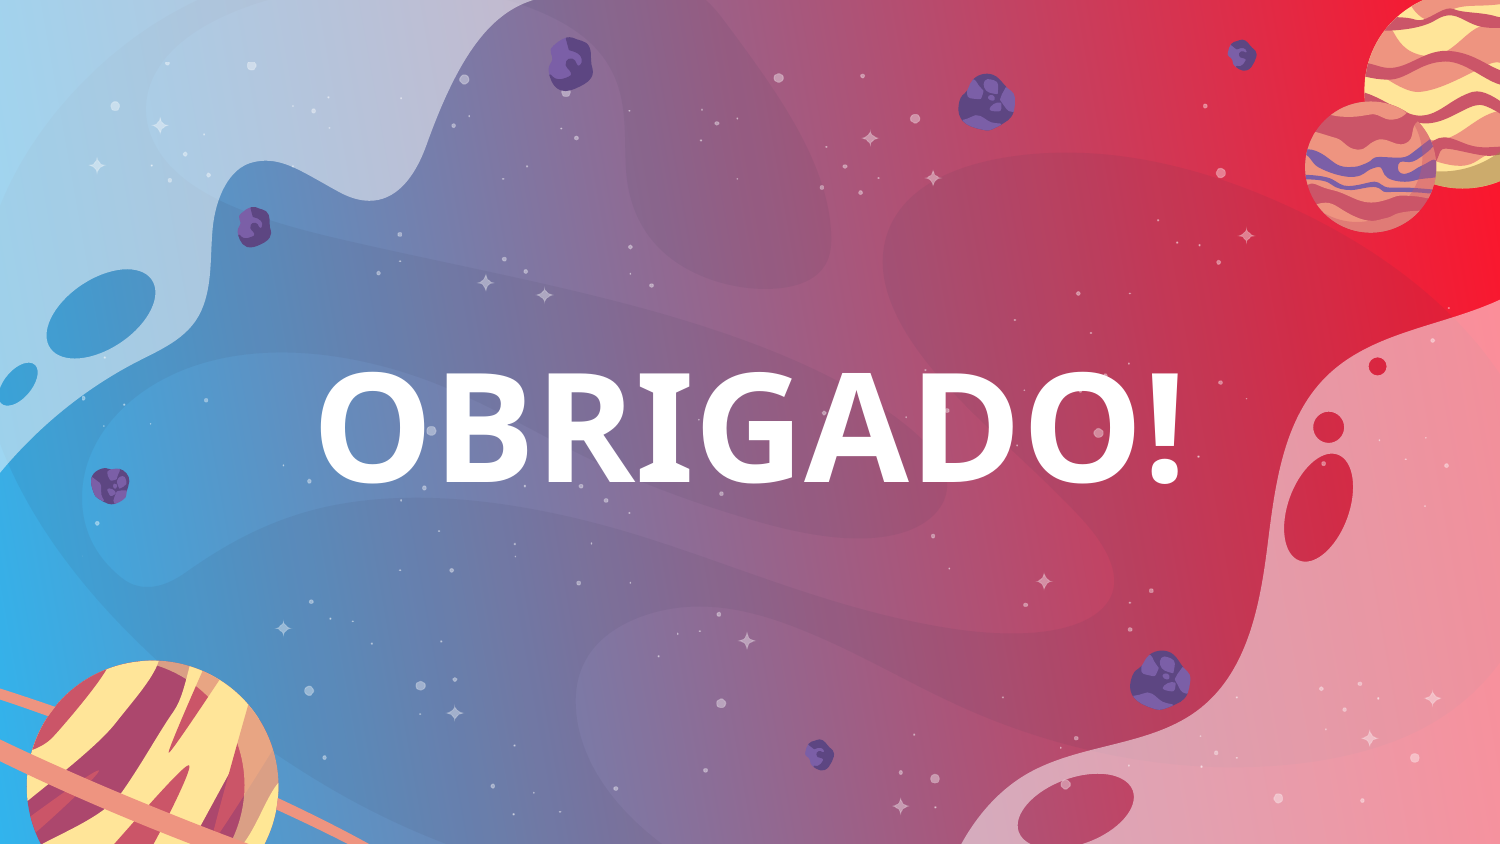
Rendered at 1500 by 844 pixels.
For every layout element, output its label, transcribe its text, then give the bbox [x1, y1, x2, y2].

title OBRIGADO! [285, 329, 1215, 514]
